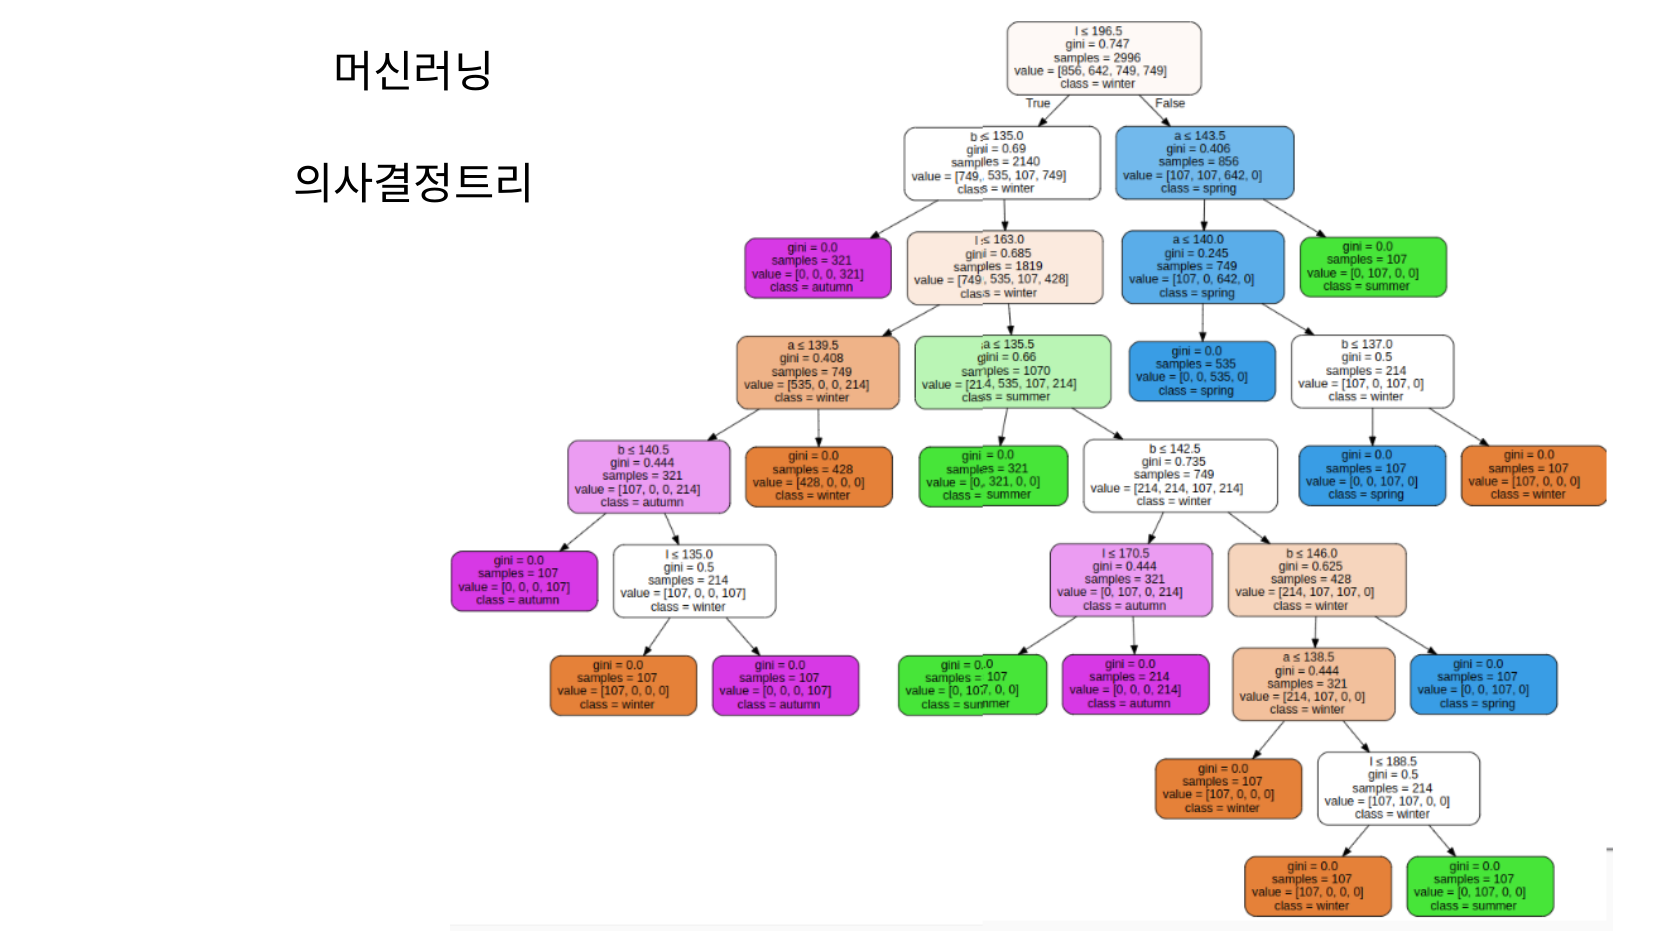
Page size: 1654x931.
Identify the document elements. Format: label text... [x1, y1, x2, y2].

text_box 머신러닝 의사결정트리 [0, 0, 913, 263]
picture [450, 20, 1613, 931]
